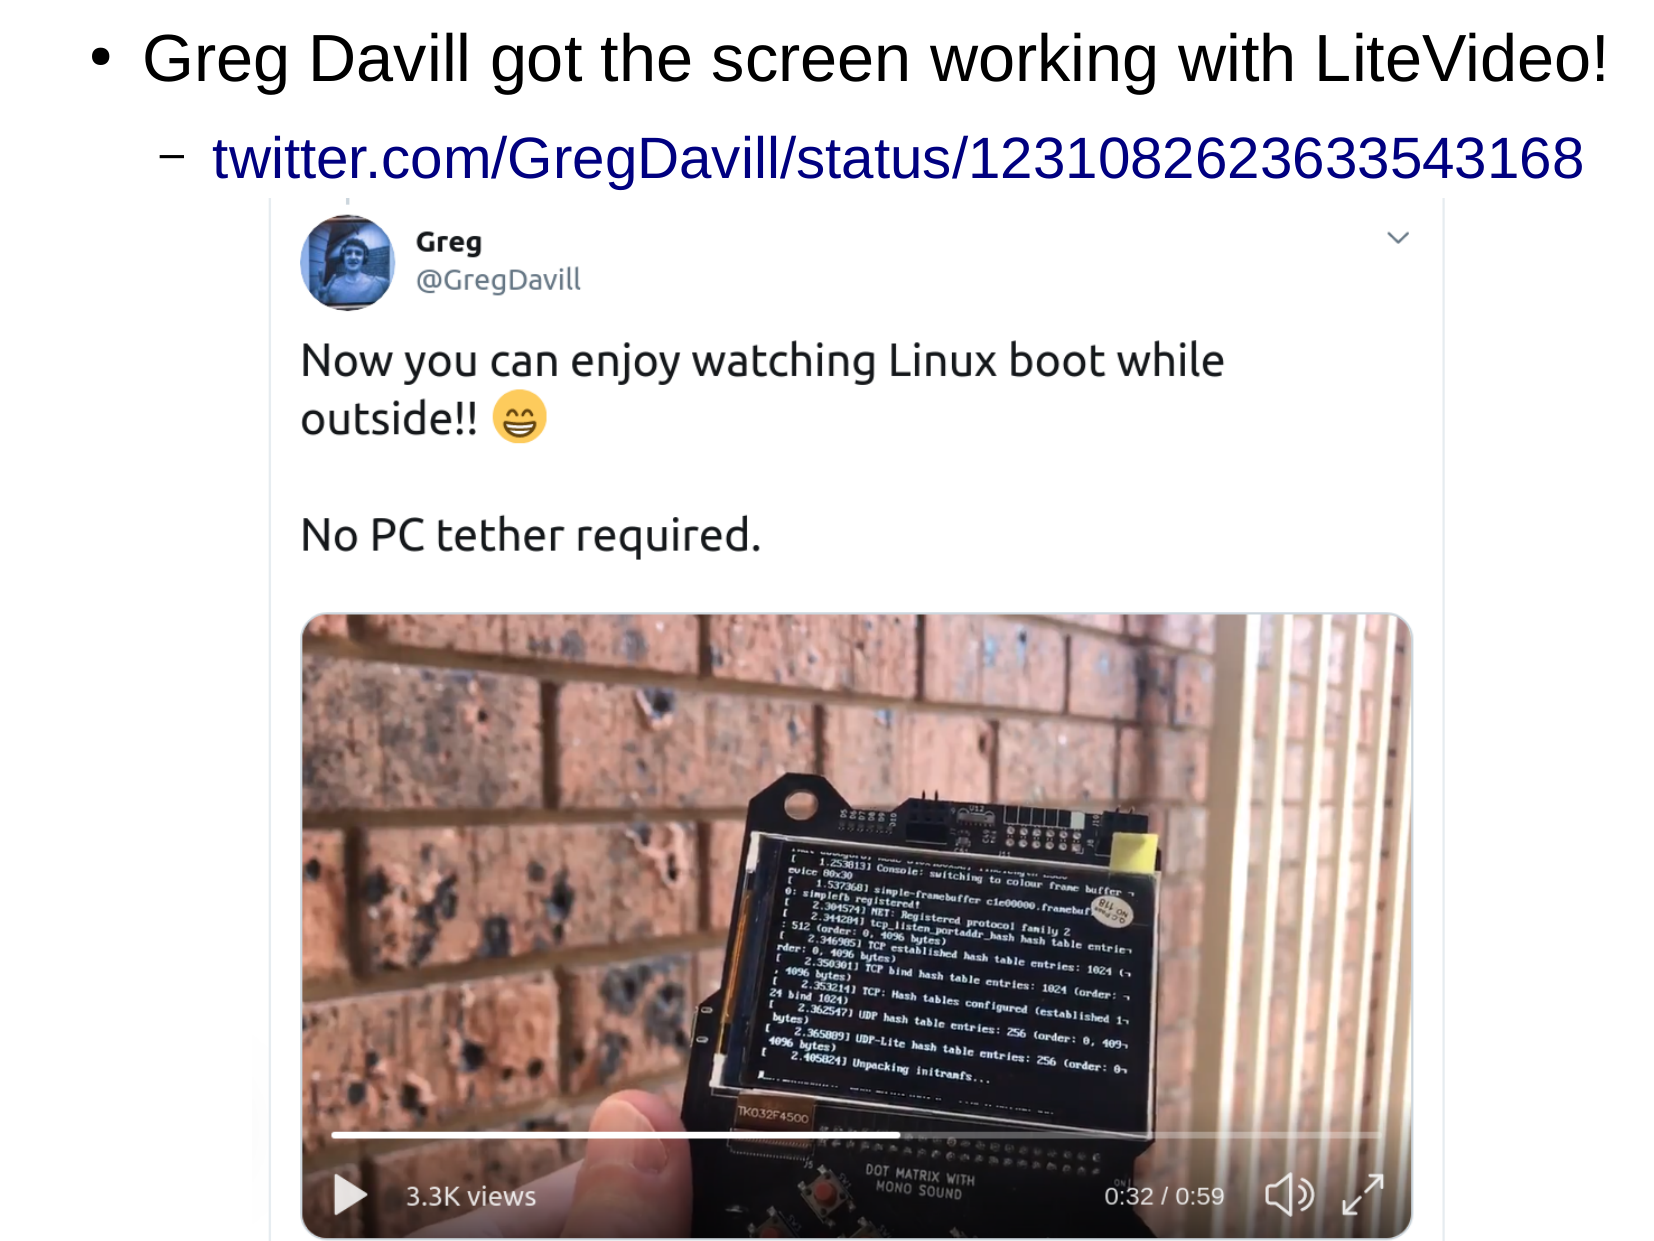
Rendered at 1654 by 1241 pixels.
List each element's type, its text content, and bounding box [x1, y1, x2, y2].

picture [252, 198, 1456, 1241]
list Greg Davill got the screen working with LiteVideo! twitter.com/GregDavill/status/1231082623633543168 [53, 21, 1630, 986]
